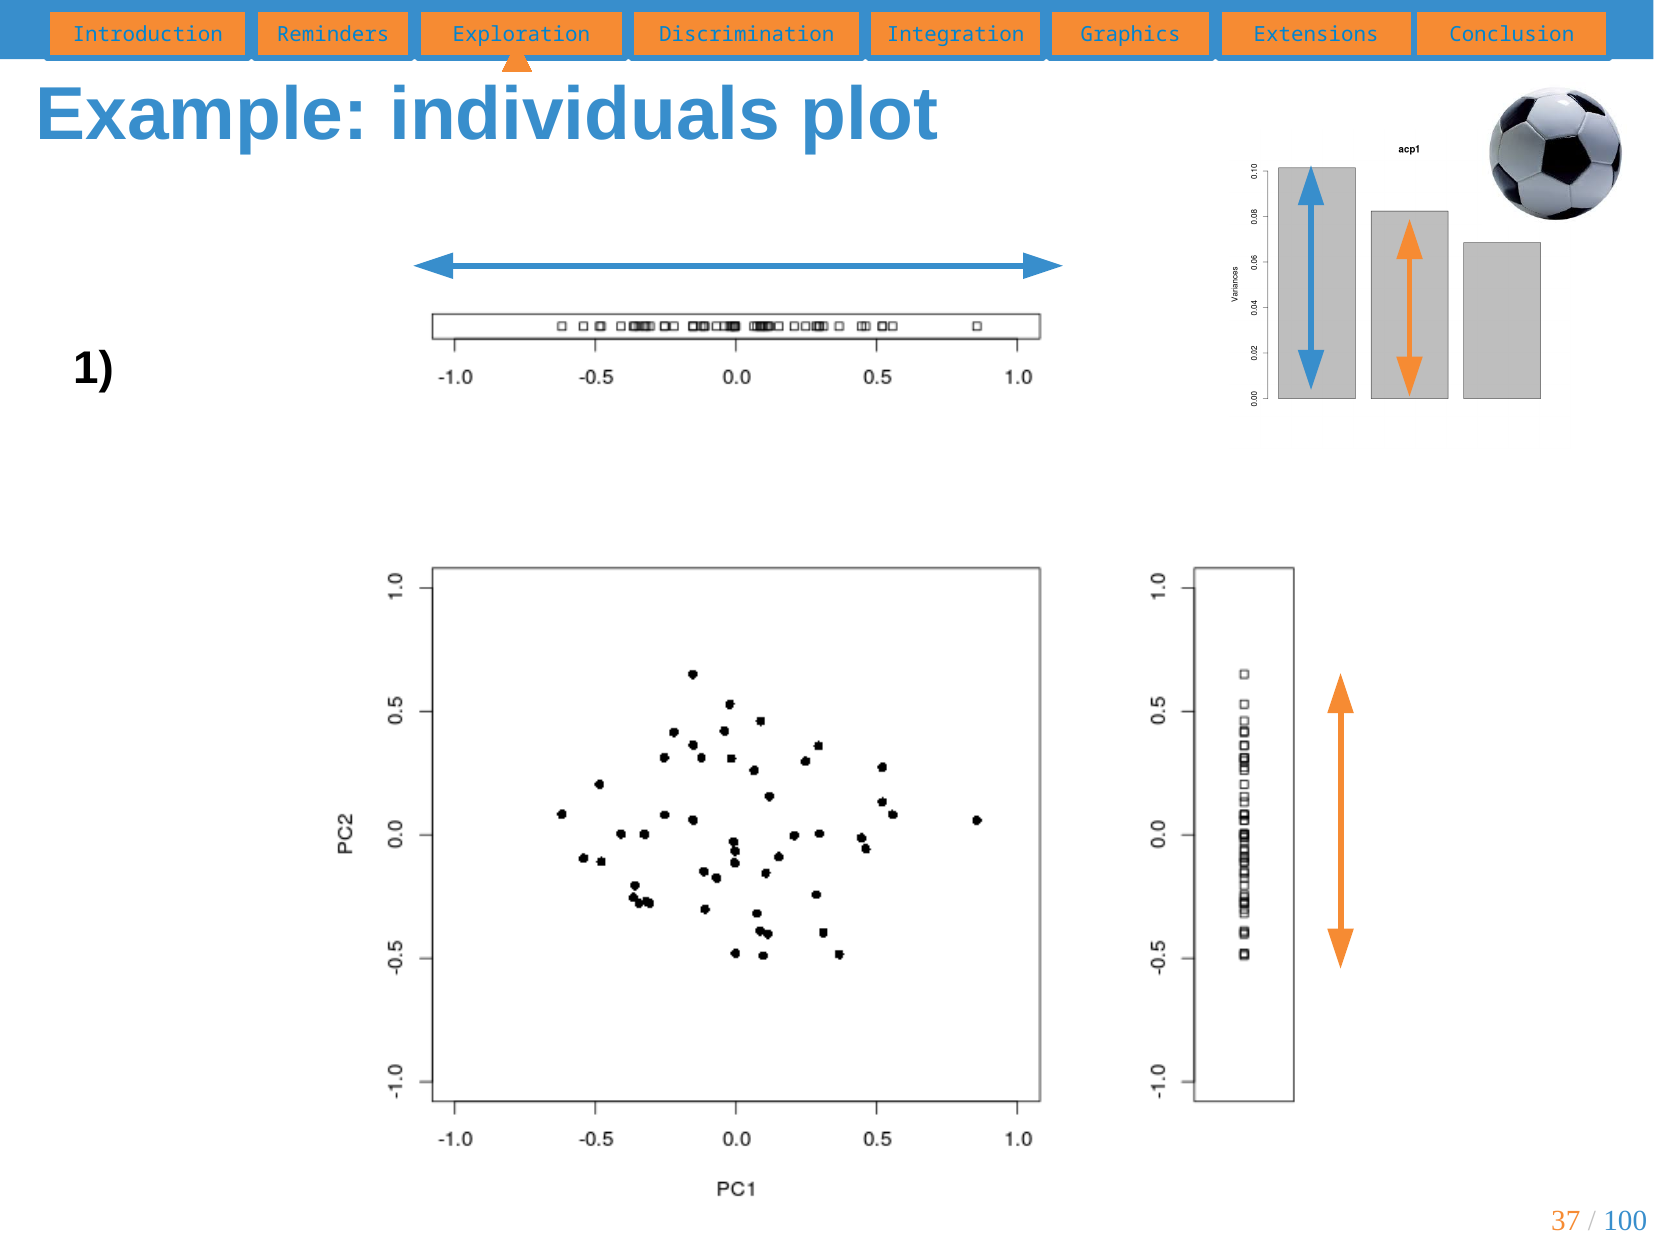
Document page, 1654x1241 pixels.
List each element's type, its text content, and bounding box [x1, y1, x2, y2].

text_box [502, 41, 532, 72]
text_box 1) [10, 334, 178, 402]
title Example: individuals plot [35, 61, 1571, 166]
picture [282, 82, 1630, 1229]
